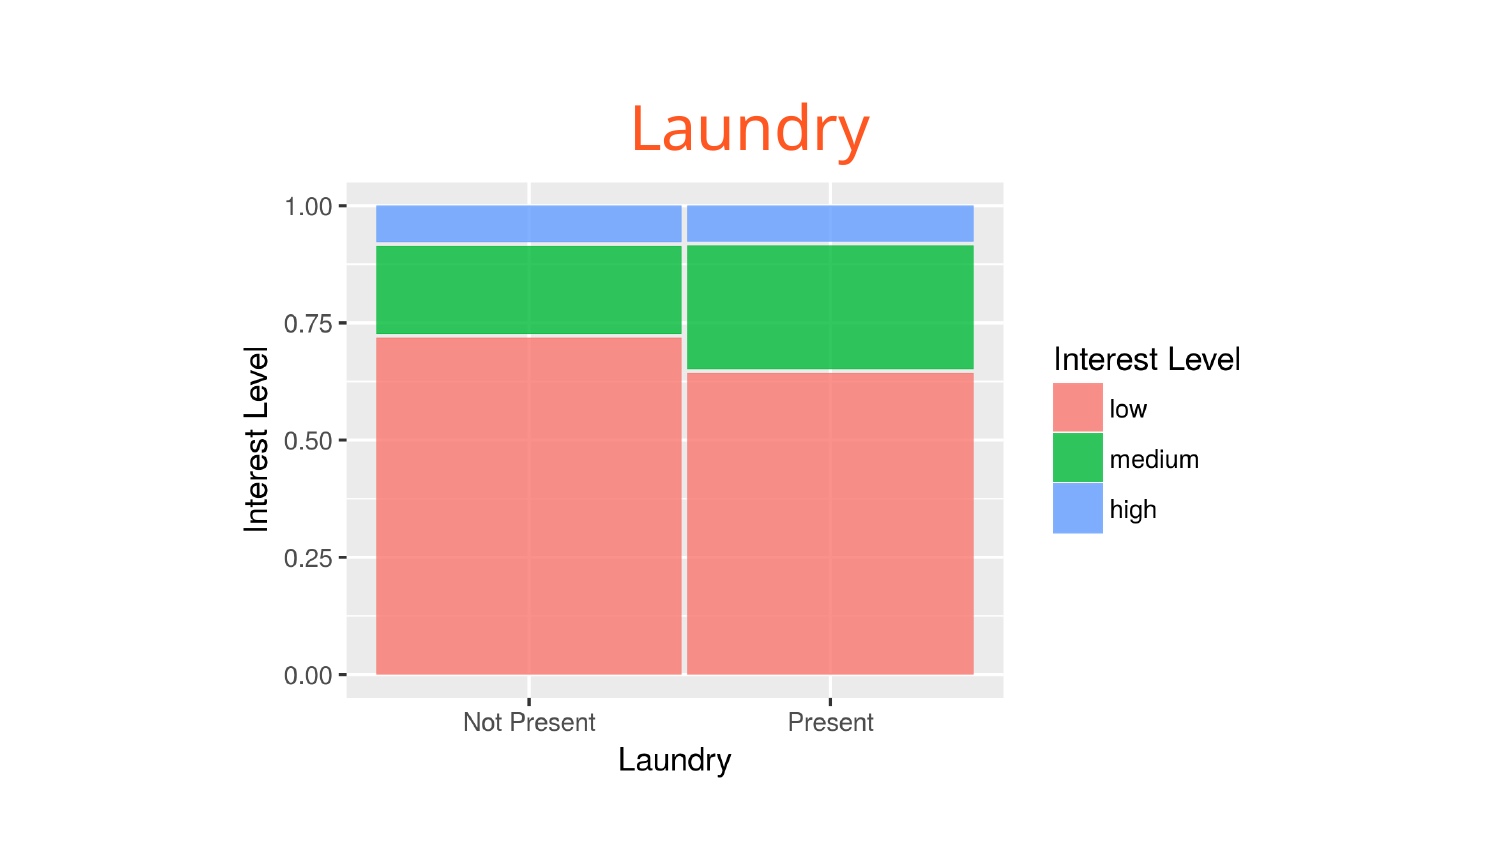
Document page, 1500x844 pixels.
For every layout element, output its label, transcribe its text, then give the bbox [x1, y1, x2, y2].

title Laundry [51, 72, 1449, 167]
picture [227, 166, 1273, 794]
